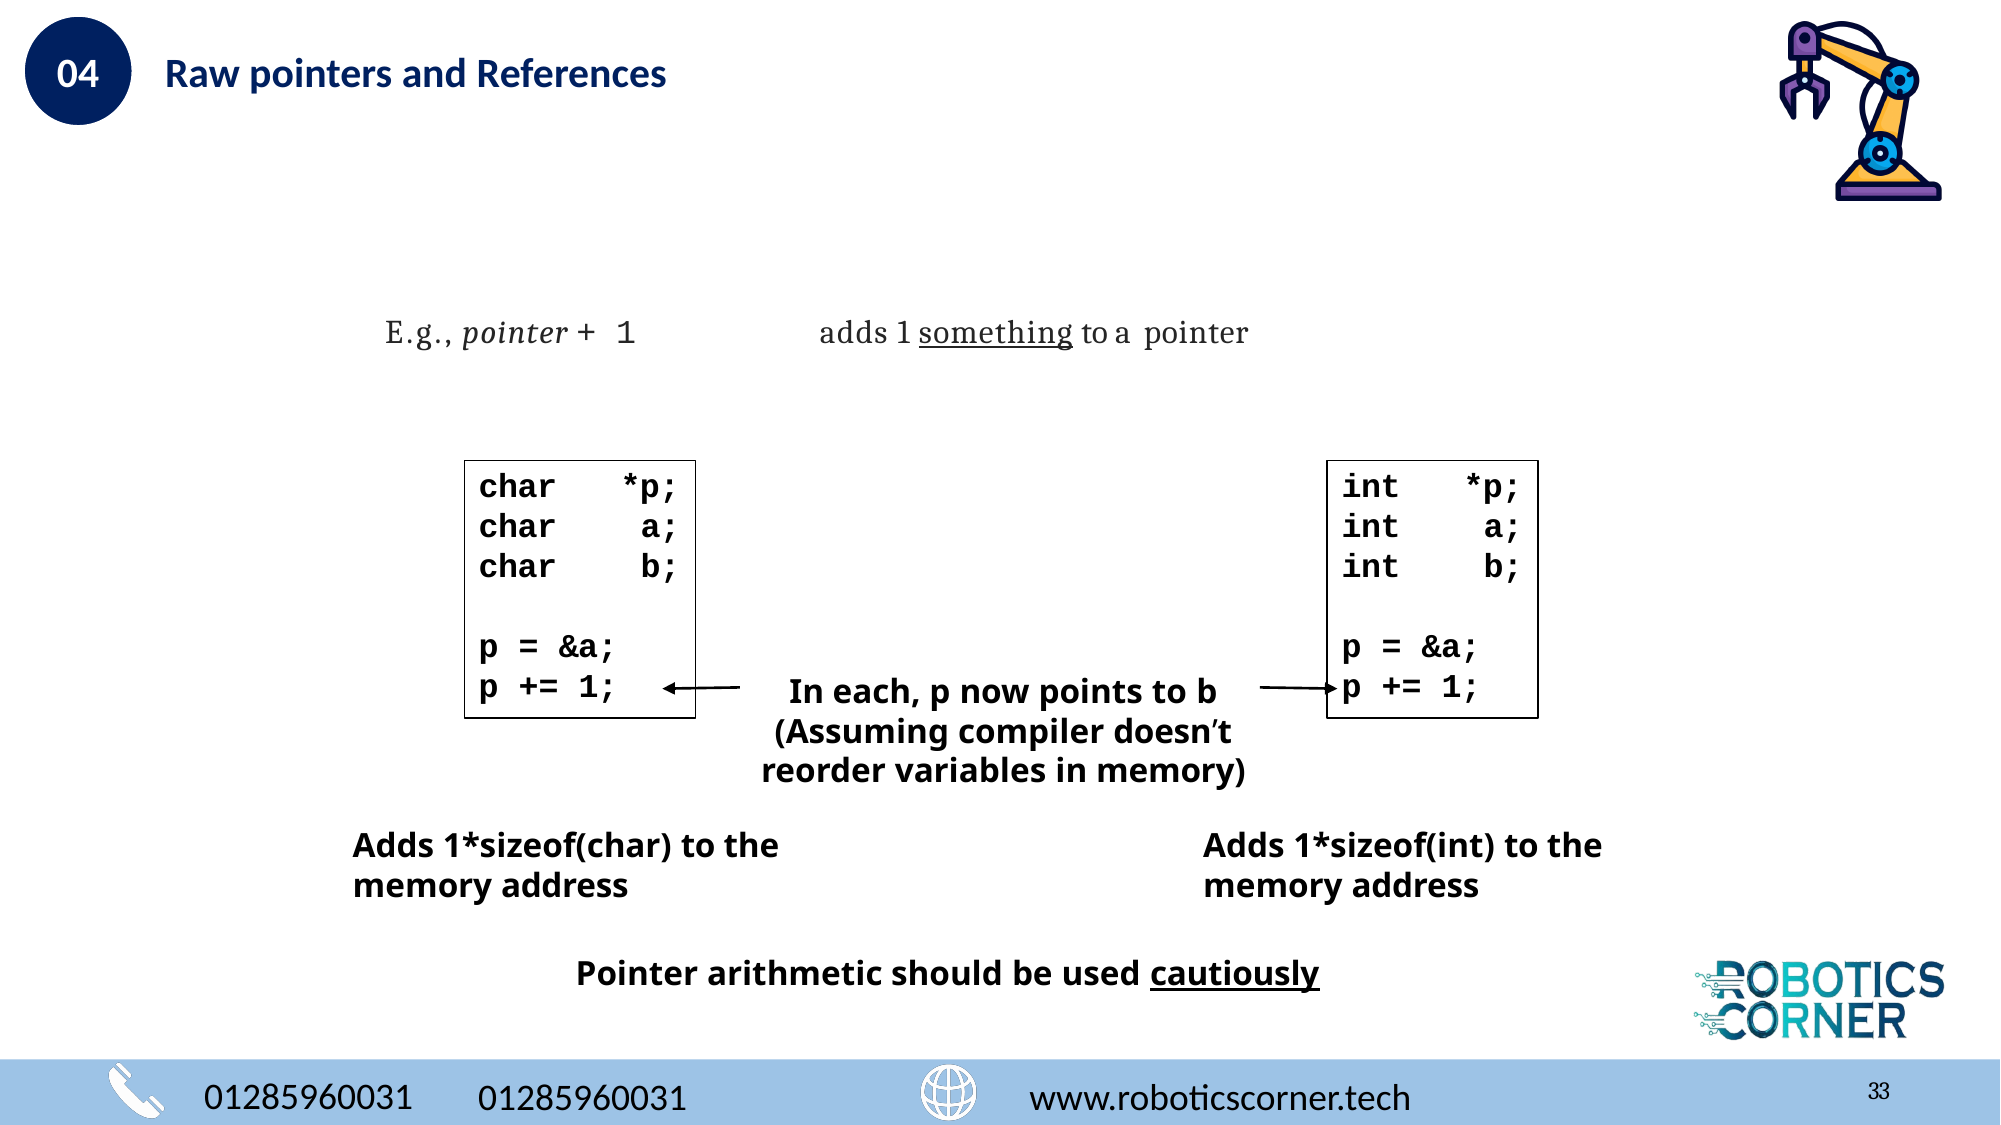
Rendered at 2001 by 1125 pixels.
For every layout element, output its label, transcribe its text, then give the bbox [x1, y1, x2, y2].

text_box Adds 1*sizeof(char) to the memory address [350, 822, 785, 905]
picture [1680, 859, 1953, 1059]
picture [103, 1057, 170, 1124]
picture [1771, 21, 1950, 201]
text_box char *p; char a; char b; [476, 461, 681, 585]
text_box E.g., pointer + 1 adds 1 something to a pointer [383, 308, 1455, 351]
picture [915, 1059, 981, 1125]
text_box [662, 682, 740, 695]
text_box Adds 1*sizeof(int) to the memory address [1201, 822, 1604, 905]
text_box Pointer arithmetic should be used cautiously [573, 950, 1418, 993]
text_box [1259, 682, 1338, 695]
text_box int *p; int a; int b; [1339, 461, 1524, 585]
text_box In each, p now points to b (Assuming compiler doesn’t reorder variables in memory) [722, 667, 1284, 790]
text_box p = &a; p += 1; [1339, 621, 1484, 705]
text_box p = &a; p += 1; [476, 621, 621, 705]
text_box Raw pointers and References [150, 38, 864, 103]
text_box 04 [22, 14, 134, 128]
